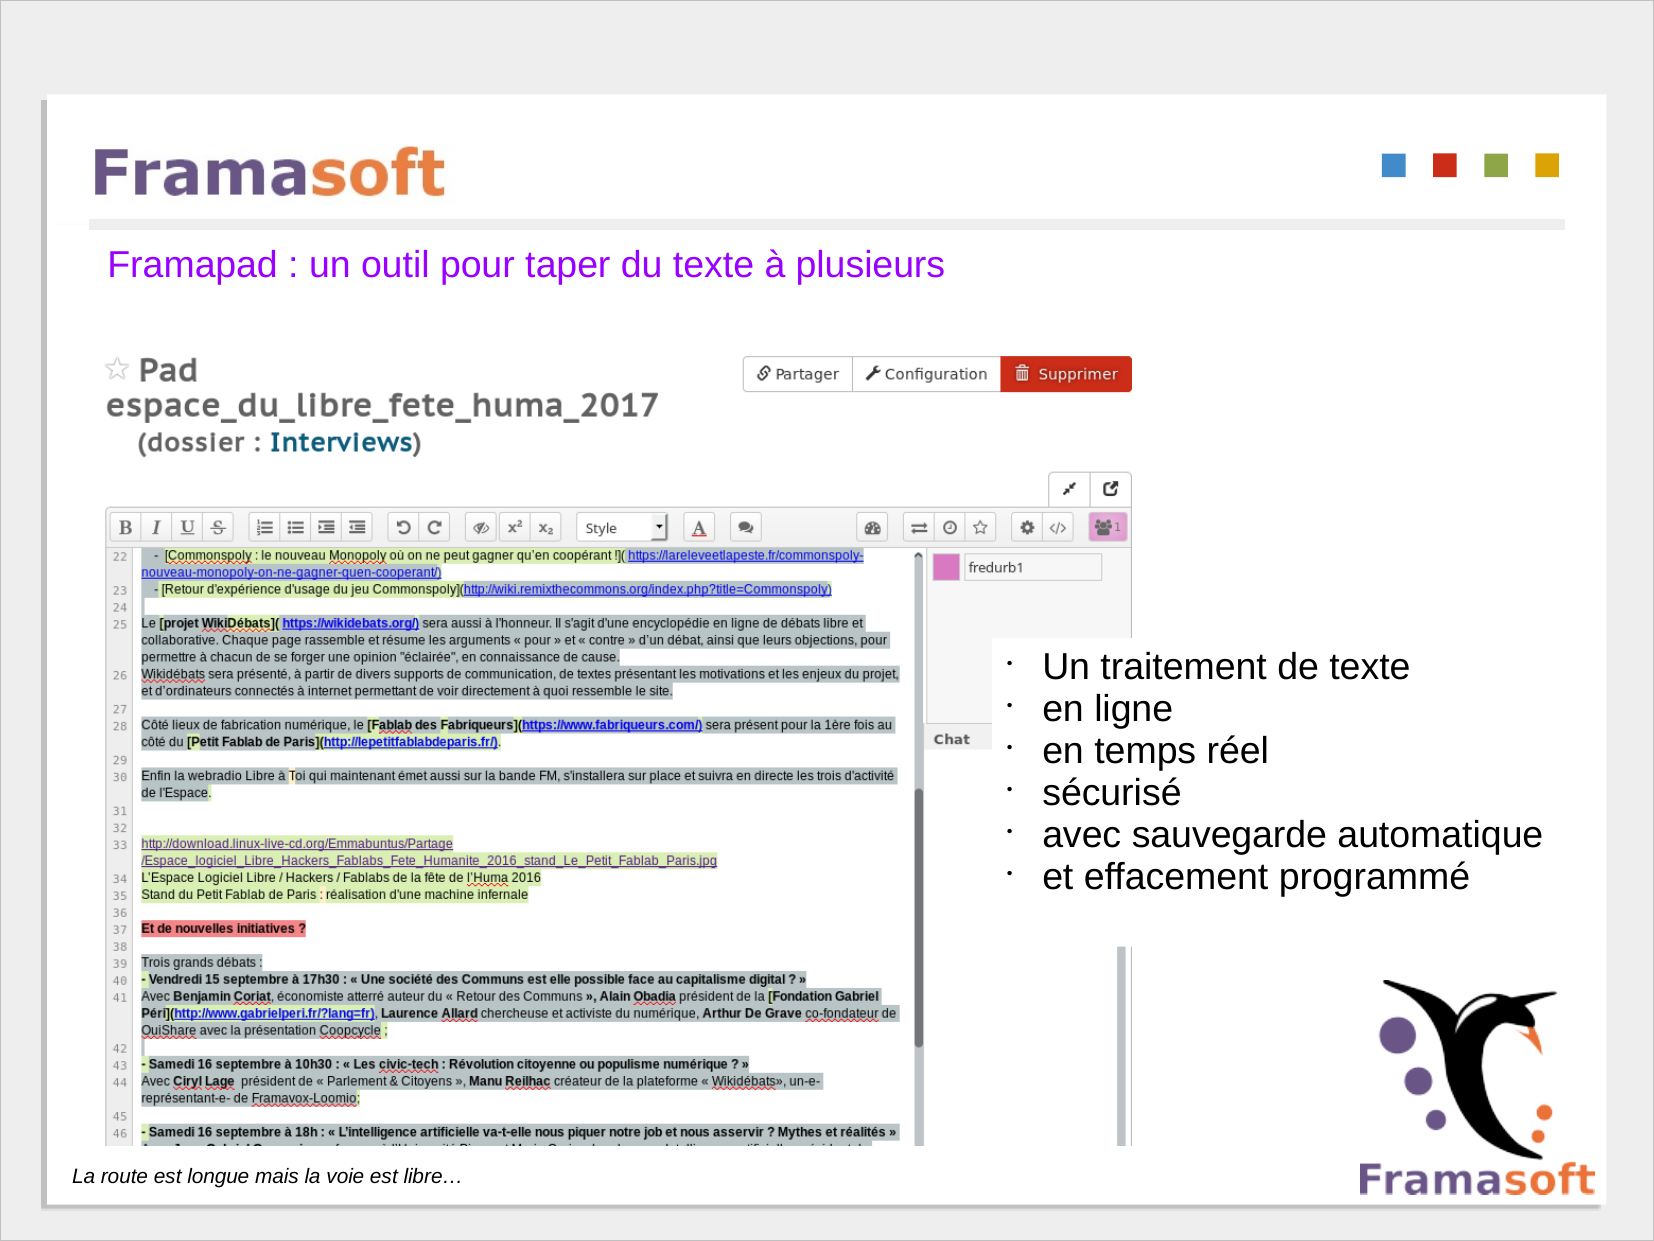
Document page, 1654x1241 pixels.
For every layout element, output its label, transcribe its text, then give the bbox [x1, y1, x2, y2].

picture [1360, 980, 1595, 1195]
picture [54, 104, 508, 225]
text_box [0, 0, 1654, 1241]
picture [82, 354, 1132, 1146]
text_box Un traitement de texte en ligne en temps réel sécurisé avec sauvegarde automatique et effacement programmé [992, 637, 1607, 947]
text_box La route est longue mais la voie est libre… [57, 1157, 591, 1241]
text_box Framapad : un outil pour taper du texte à plusieurs [92, 236, 1595, 336]
